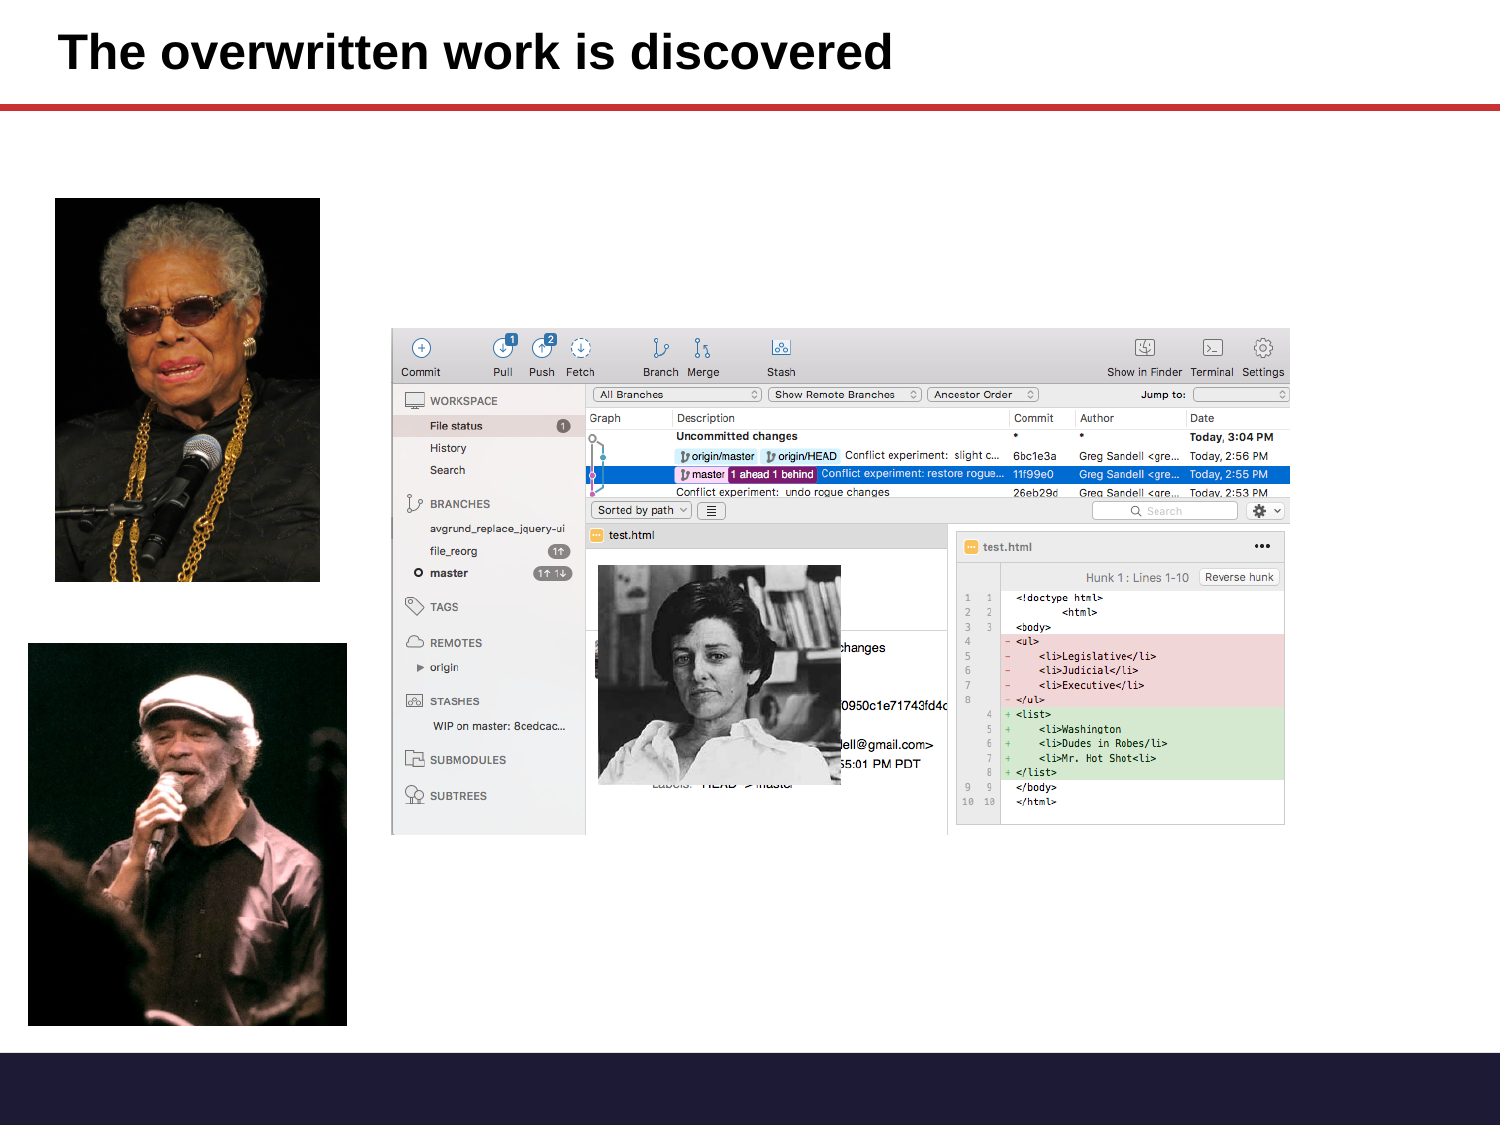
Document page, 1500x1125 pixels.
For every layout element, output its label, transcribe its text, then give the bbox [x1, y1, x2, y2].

picture [28, 643, 347, 1026]
picture [55, 198, 320, 582]
title The overwritten work is discovered [50, 0, 948, 108]
picture [391, 328, 1290, 835]
